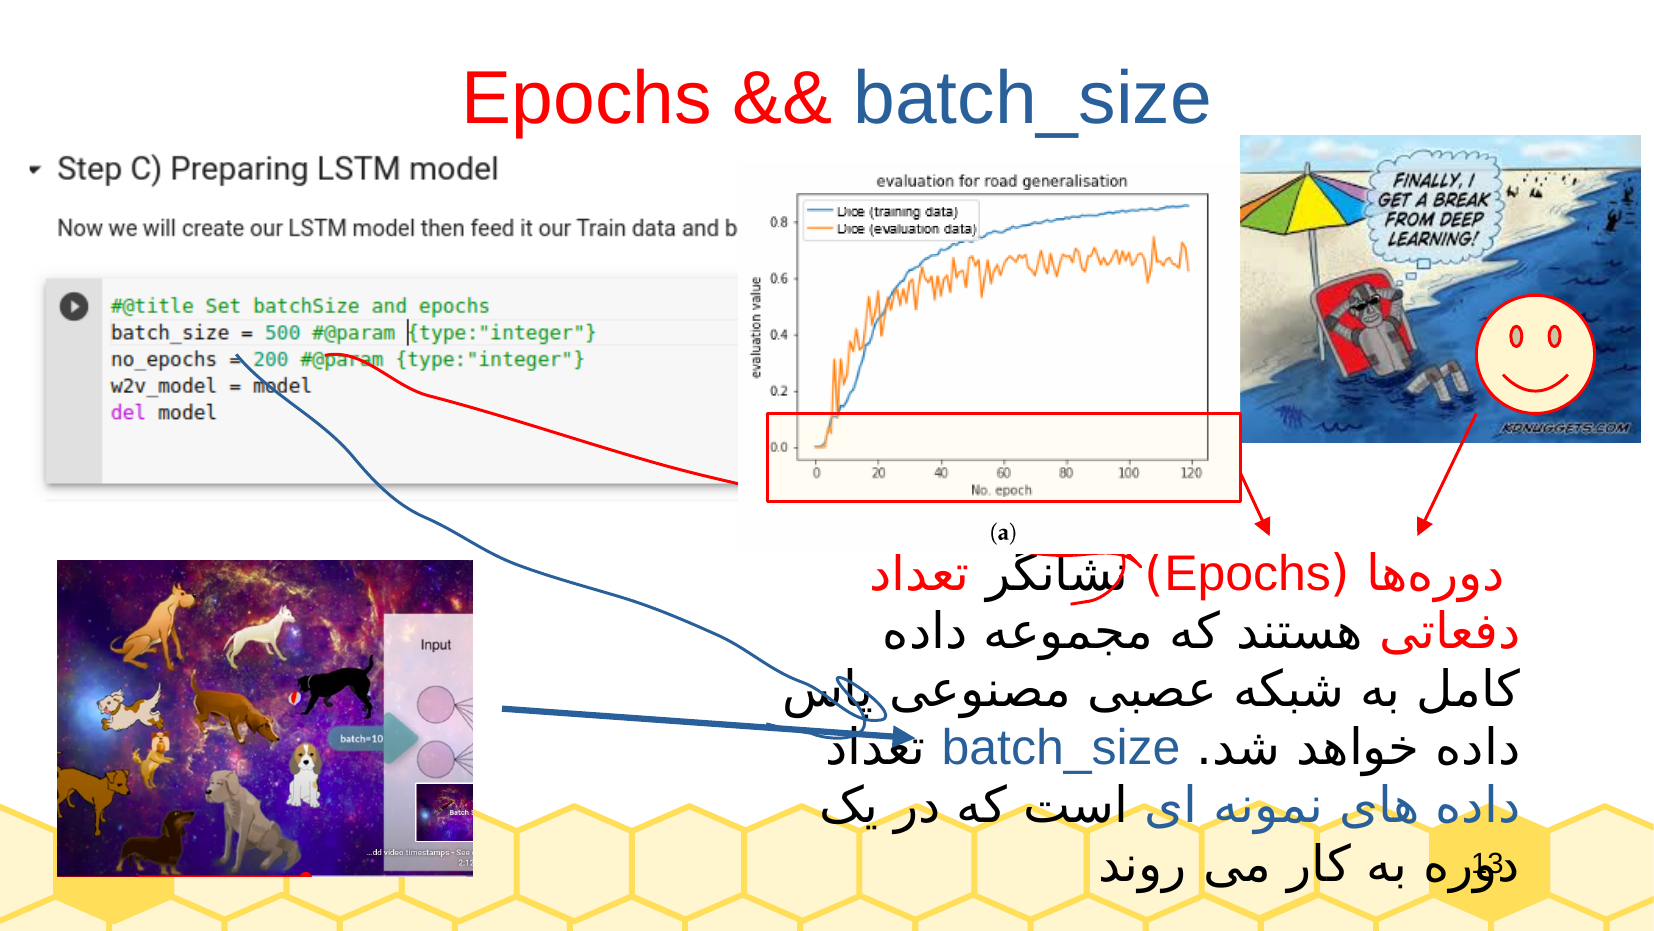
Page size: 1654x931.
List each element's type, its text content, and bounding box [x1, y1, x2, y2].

title Epochs && batch_size [80, 19, 1570, 147]
text_box دوره‌ها (Epochs) نشانگر تعداد دفعاتی هستند که مجموعه داده کامل به شبکه عصبی مصنوعی پاس داده خواهد شد. batch_size تعداد داده های نمونه ای است که در یک دوره به کار می روند [752, 536, 1536, 621]
text_box [767, 413, 1241, 502]
picture [29, 135, 1641, 554]
text_box [1476, 295, 1595, 414]
picture [57, 560, 473, 877]
